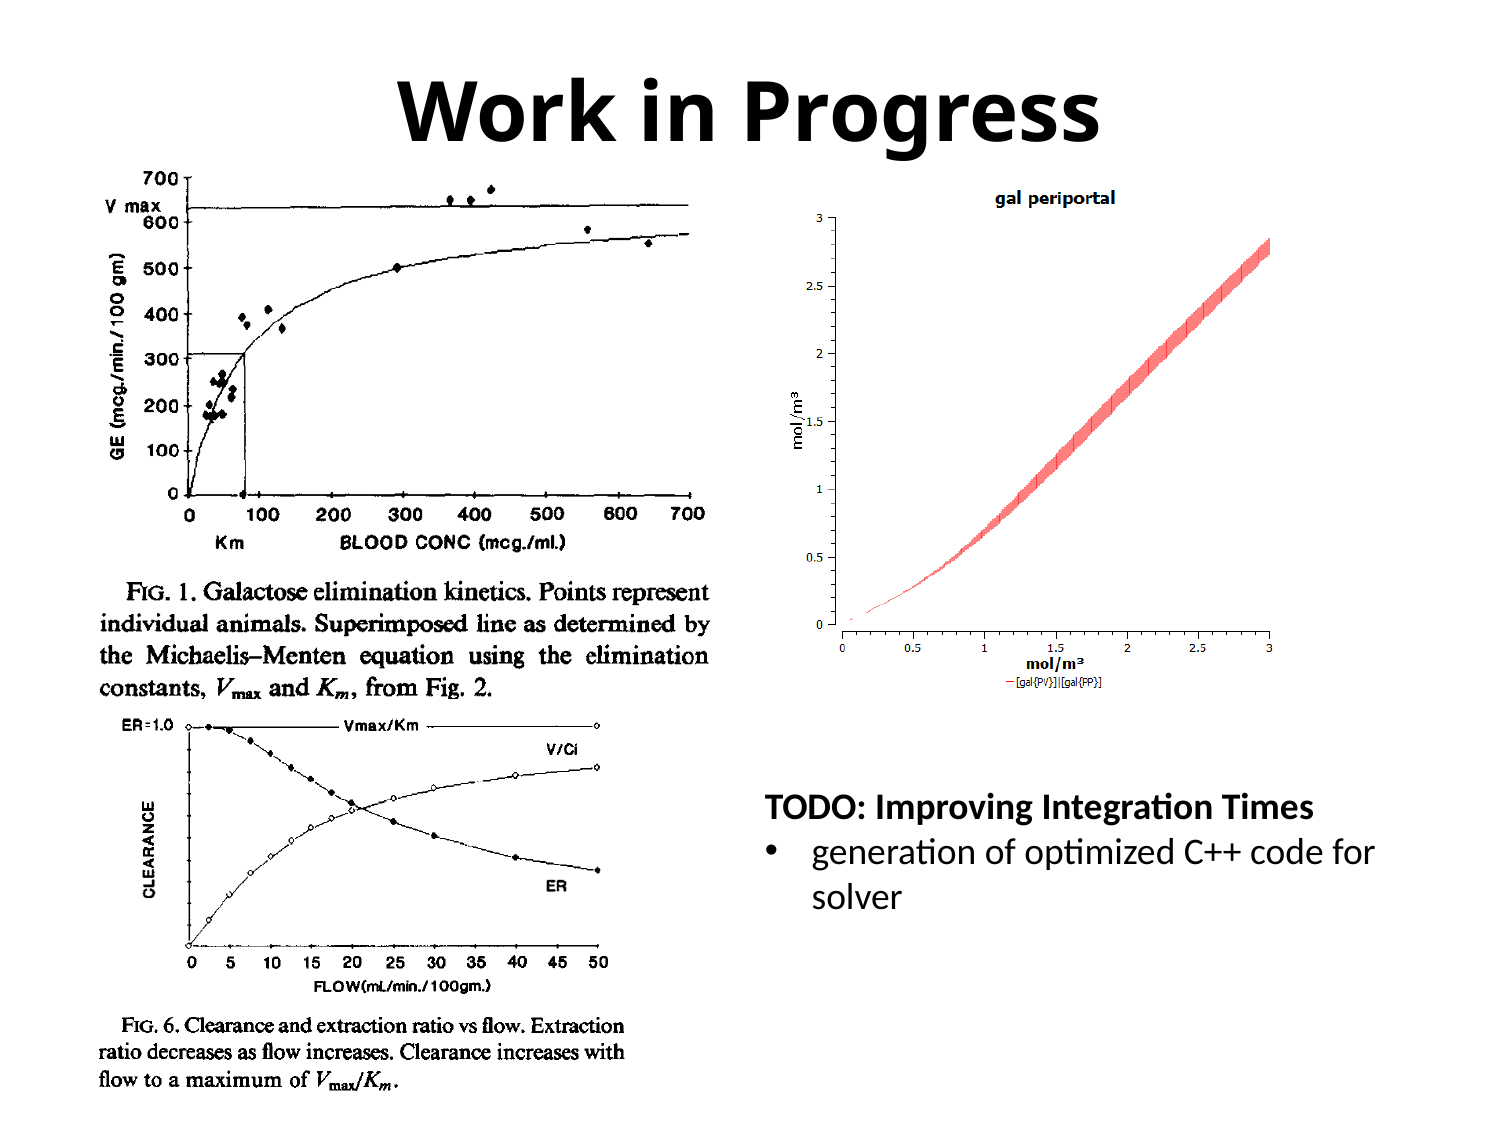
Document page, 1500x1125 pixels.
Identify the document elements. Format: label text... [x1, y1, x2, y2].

title Work in Progress [75, 14, 1425, 203]
picture [787, 187, 1273, 691]
picture [74, 154, 727, 1100]
text_box TODO: Improving Integration Times generation of optimized C++ code for solver [749, 774, 1438, 925]
